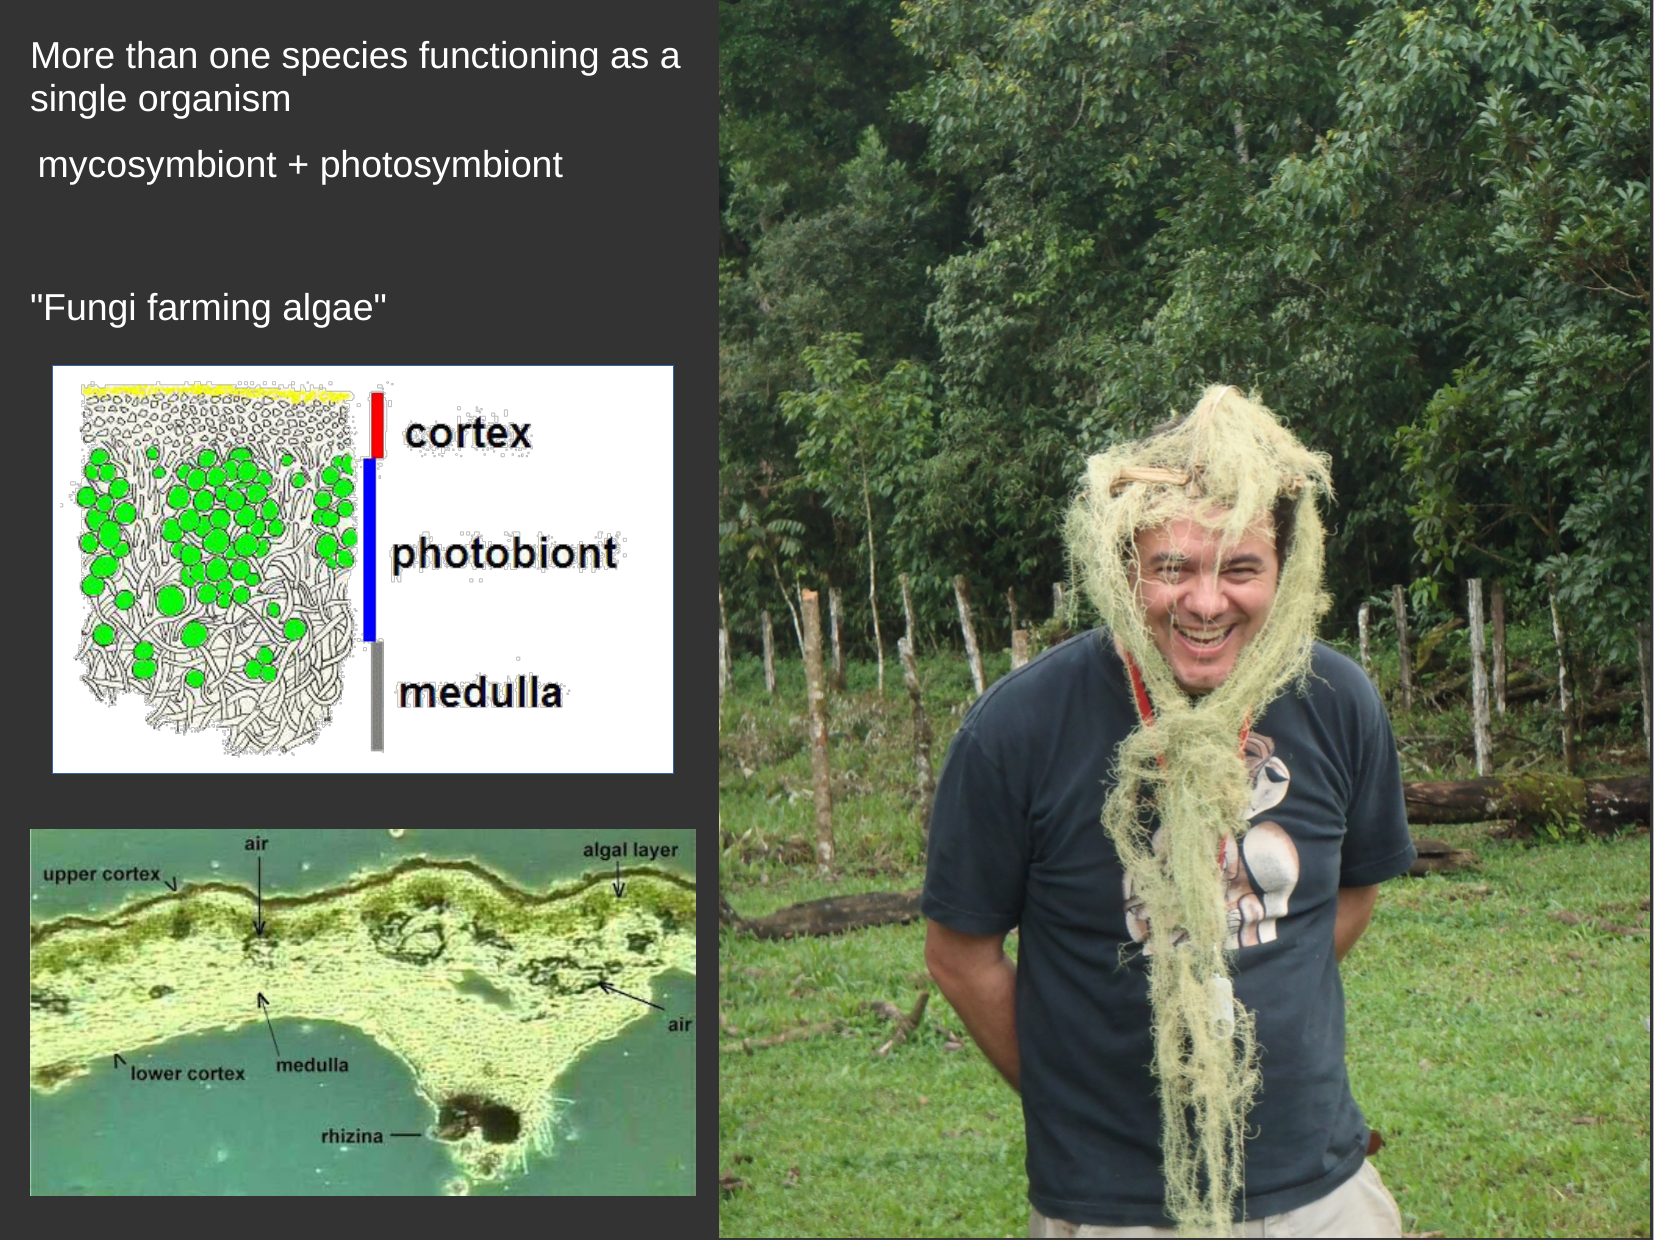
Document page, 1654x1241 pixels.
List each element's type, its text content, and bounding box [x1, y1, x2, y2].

picture [60, 357, 636, 770]
text_box More than one species functioning as a single organism "Fungi farming algae" [15, 27, 704, 547]
picture [30, 829, 696, 1196]
text_box mycosymbiont + photosymbiont [22, 136, 696, 194]
picture [719, 0, 1650, 1238]
text_box [52, 547, 674, 774]
